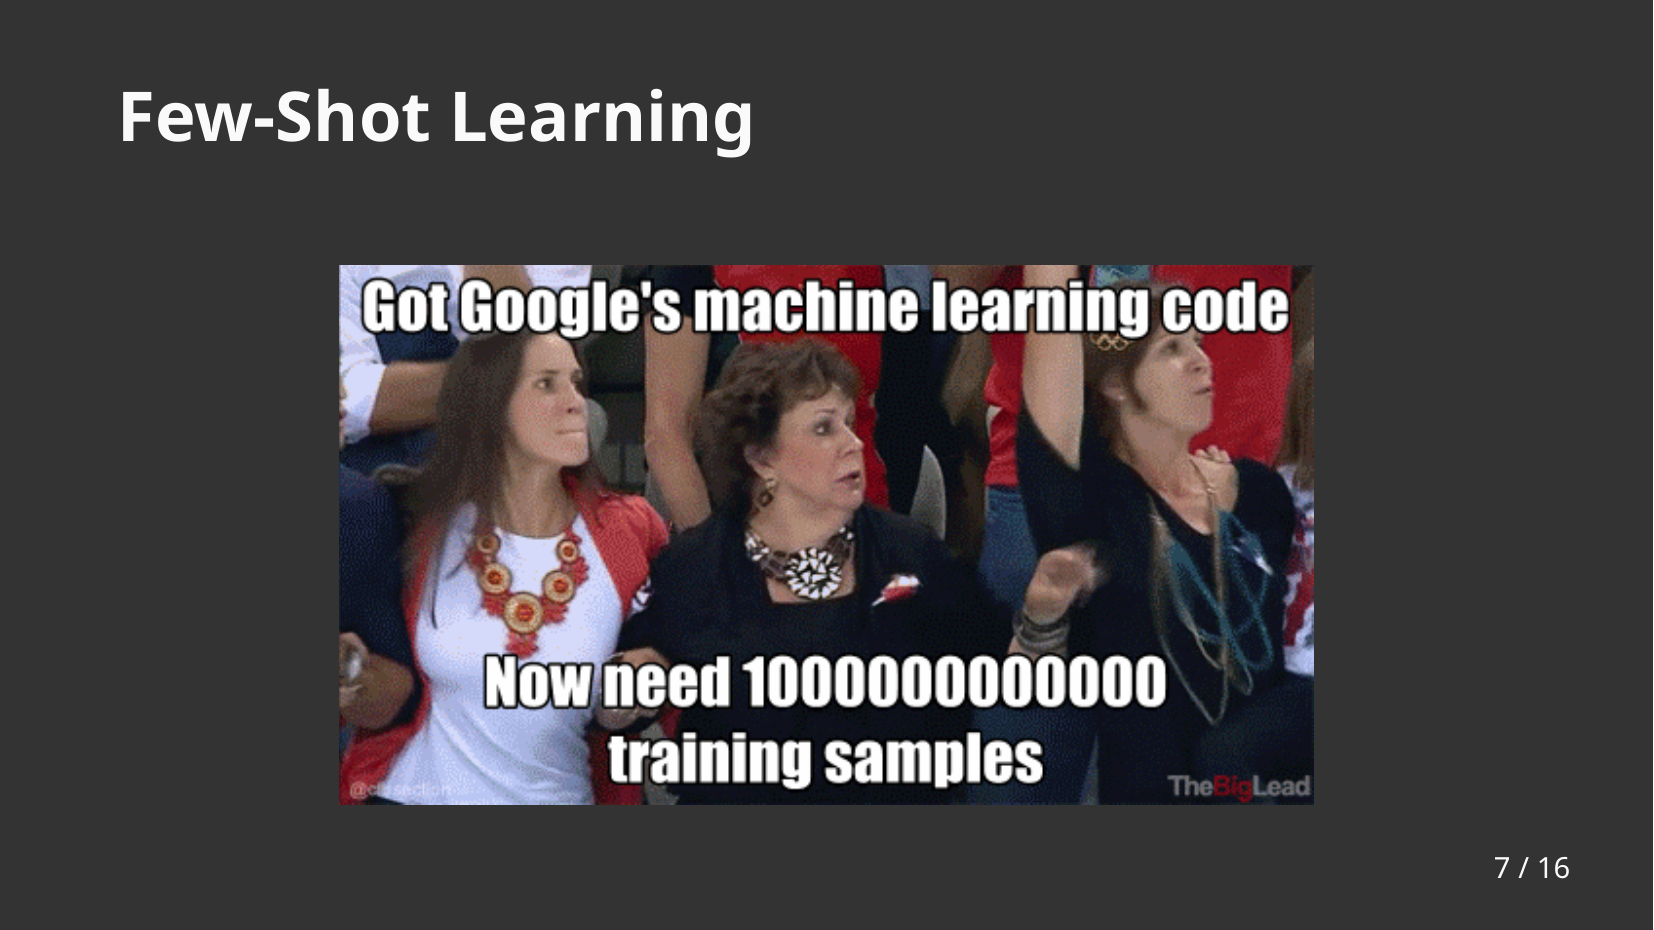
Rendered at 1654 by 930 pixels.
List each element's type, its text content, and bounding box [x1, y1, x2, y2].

picture [339, 265, 1314, 806]
title Few-Shot Learning [117, 36, 1571, 193]
